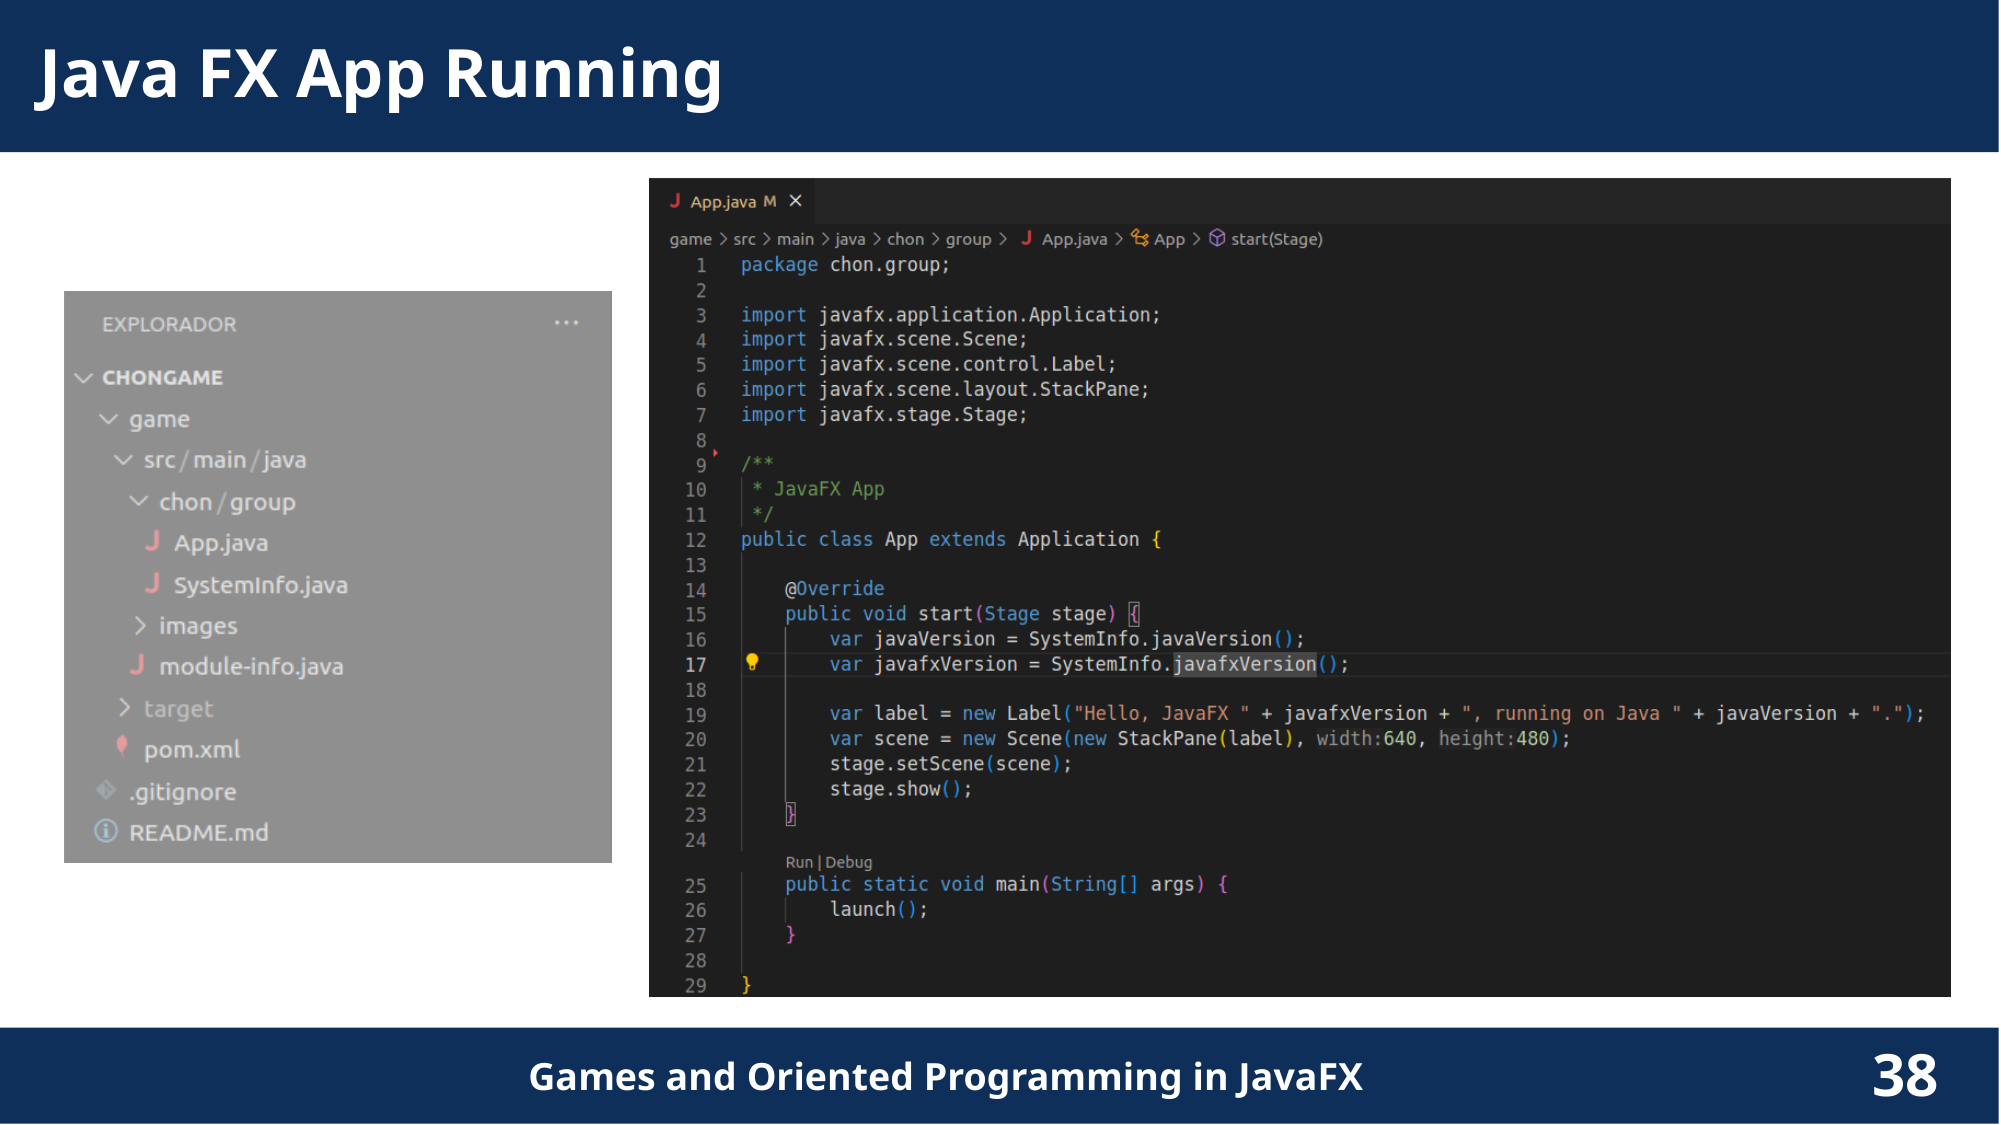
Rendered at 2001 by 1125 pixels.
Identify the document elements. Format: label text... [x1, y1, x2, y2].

text_box Java FX App Running [25, 23, 1999, 119]
picture [64, 291, 612, 863]
picture [649, 177, 1951, 997]
